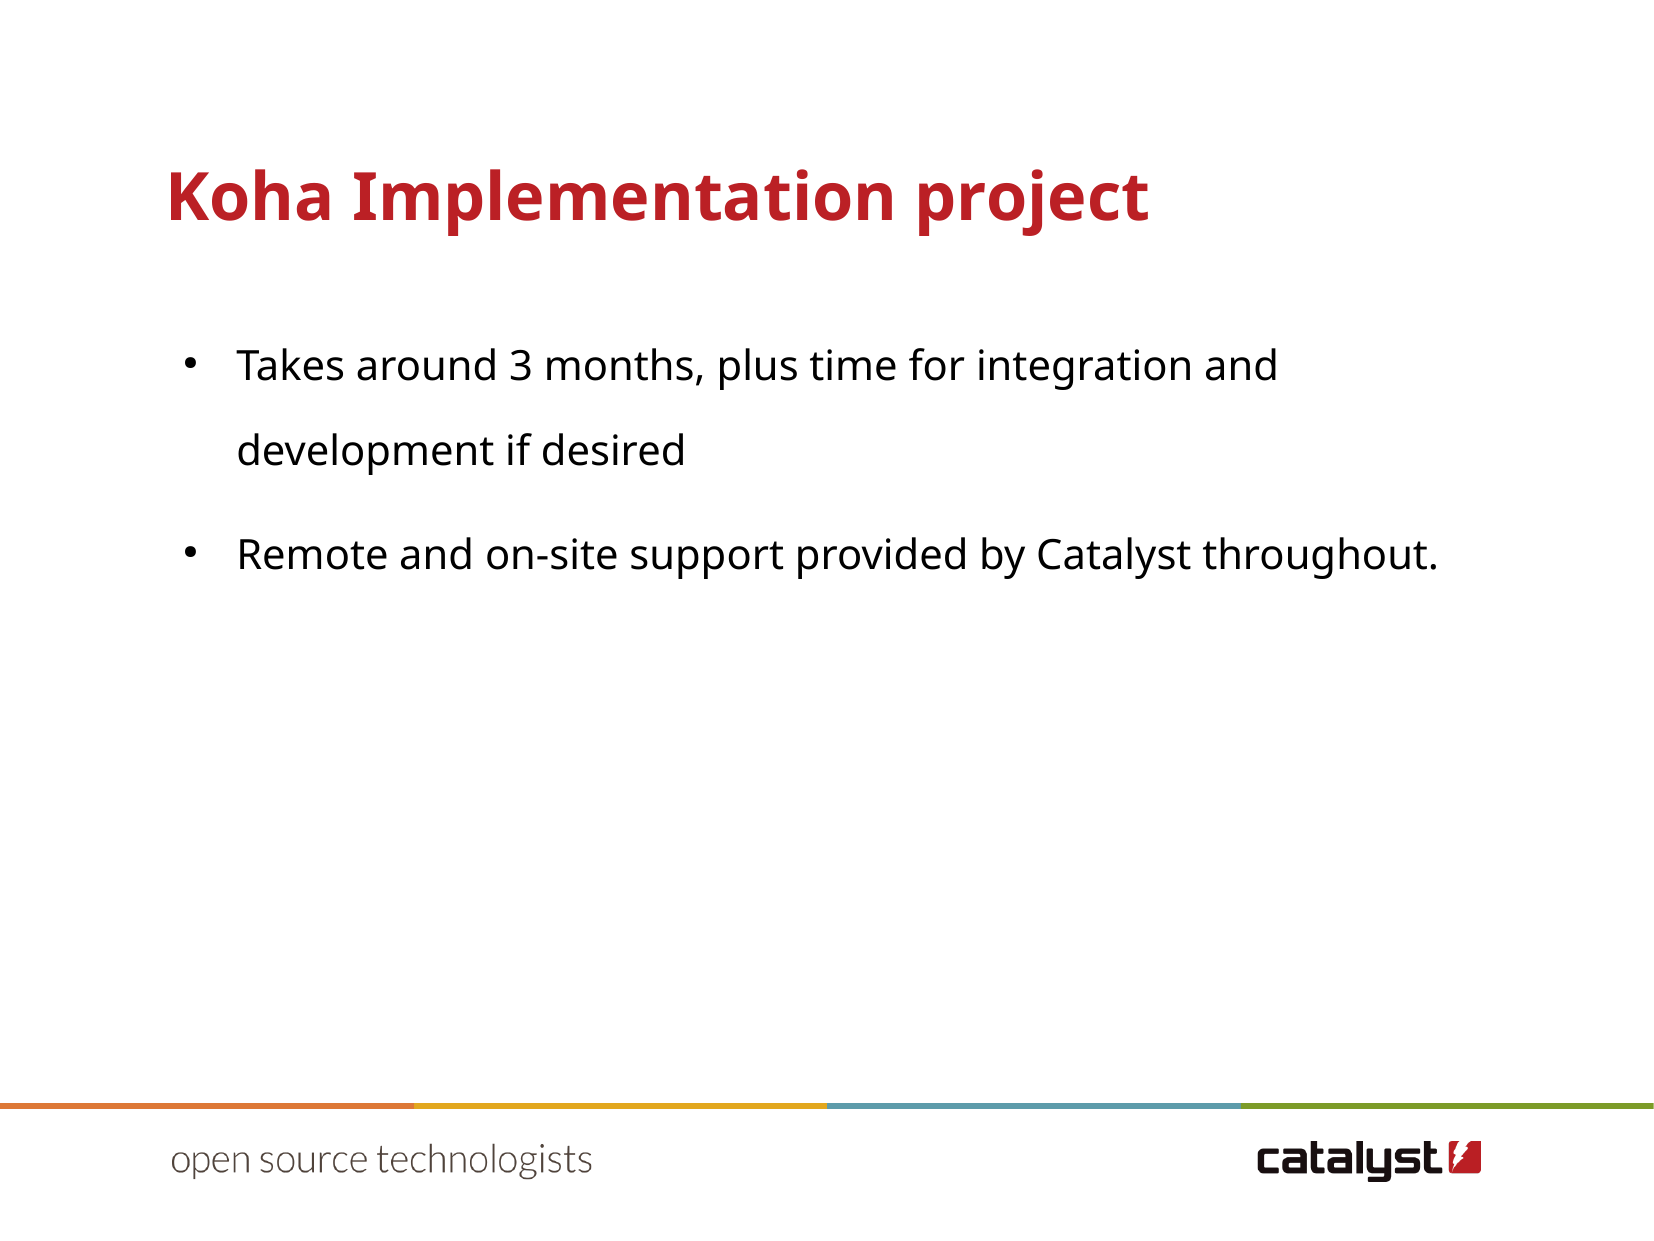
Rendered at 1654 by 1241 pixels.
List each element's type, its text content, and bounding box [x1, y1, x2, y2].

picture [0, 1103, 1654, 1182]
list Takes around 3 months, plus time for integration and development if desired Remote and on-site support provided by Catalyst throughout. [165, 307, 1489, 1027]
title Koha Implementation project [165, 90, 1489, 298]
